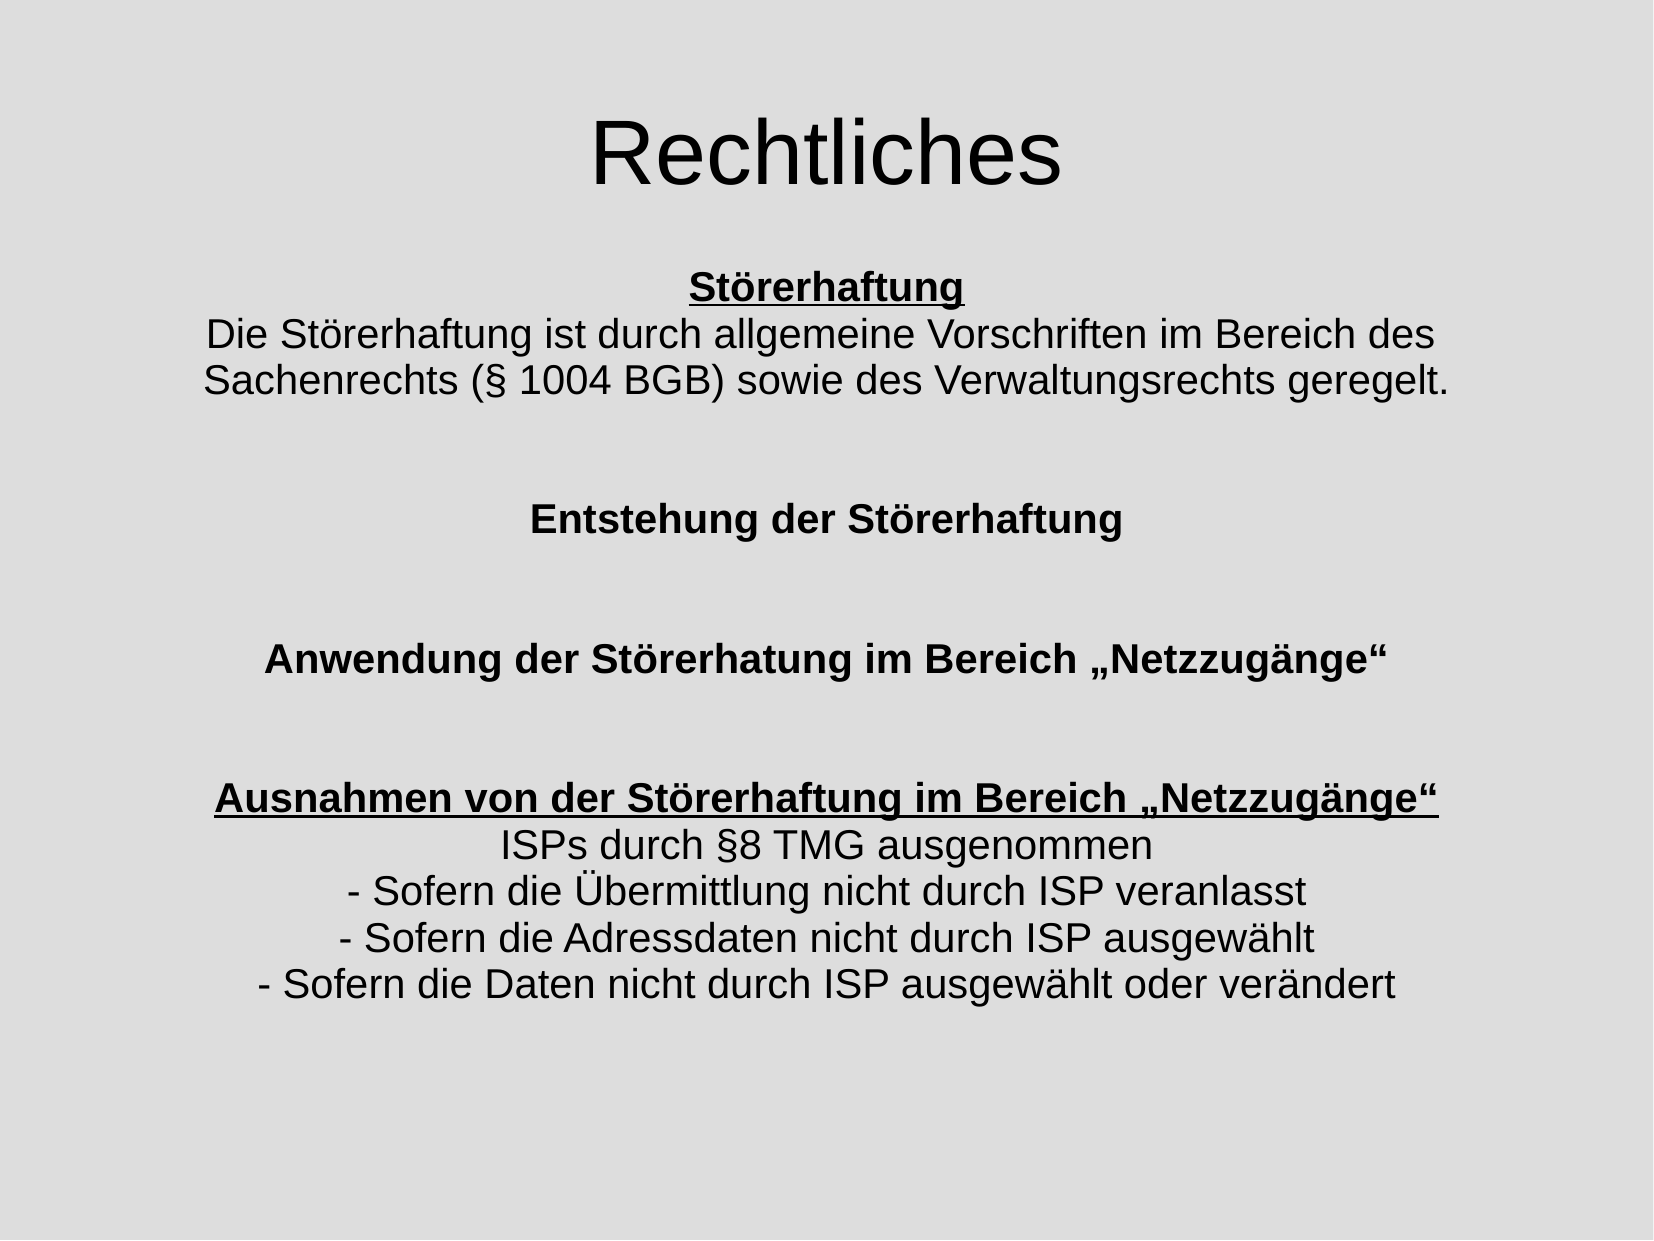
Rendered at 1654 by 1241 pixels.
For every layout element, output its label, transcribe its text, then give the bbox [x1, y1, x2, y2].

title Rechtliches [82, 49, 1571, 256]
text_box Störerhaftung Die Störerhaftung ist durch allgemeine Vorschriften im Bereich des Sachenrechts (§ 1004 BGB) sowie des Verwaltungsrechts geregelt. Entstehung der Störerhaftung Anwendung der Störerhatung im Bereich „Netzzugänge“ Ausnahmen von der Störerhaftung im Bereich „Netzzugänge“ ISPs durch §8 TMG ausgenommen - Sofern die Übermittlung nicht durch ISP veranlasst - Sofern die Adressdaten nicht durch ISP ausgewählt - Sofern die Daten nicht durch ISP ausgewählt oder verändert [0, 256, 1654, 1241]
